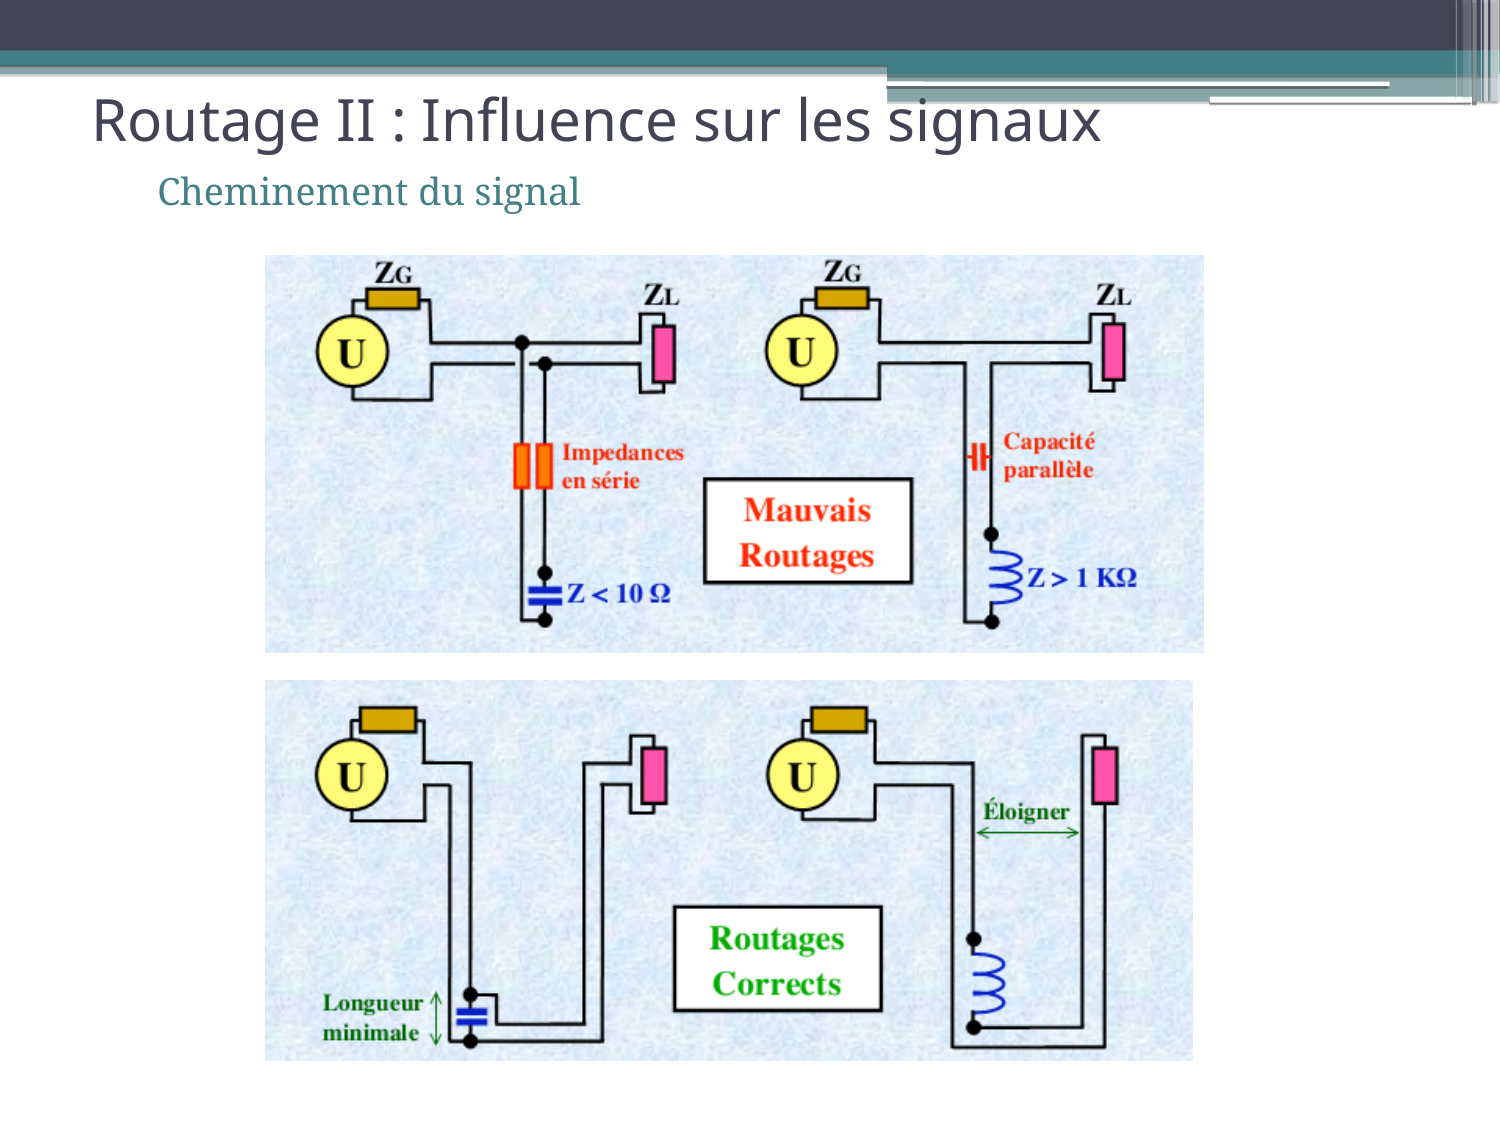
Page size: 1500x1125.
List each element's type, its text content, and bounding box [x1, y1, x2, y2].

picture [265, 680, 1193, 1061]
picture [265, 255, 1204, 653]
list Cheminement du signal [75, 160, 1425, 1079]
title Routage II : Influence sur les signaux [76, 30, 1427, 206]
